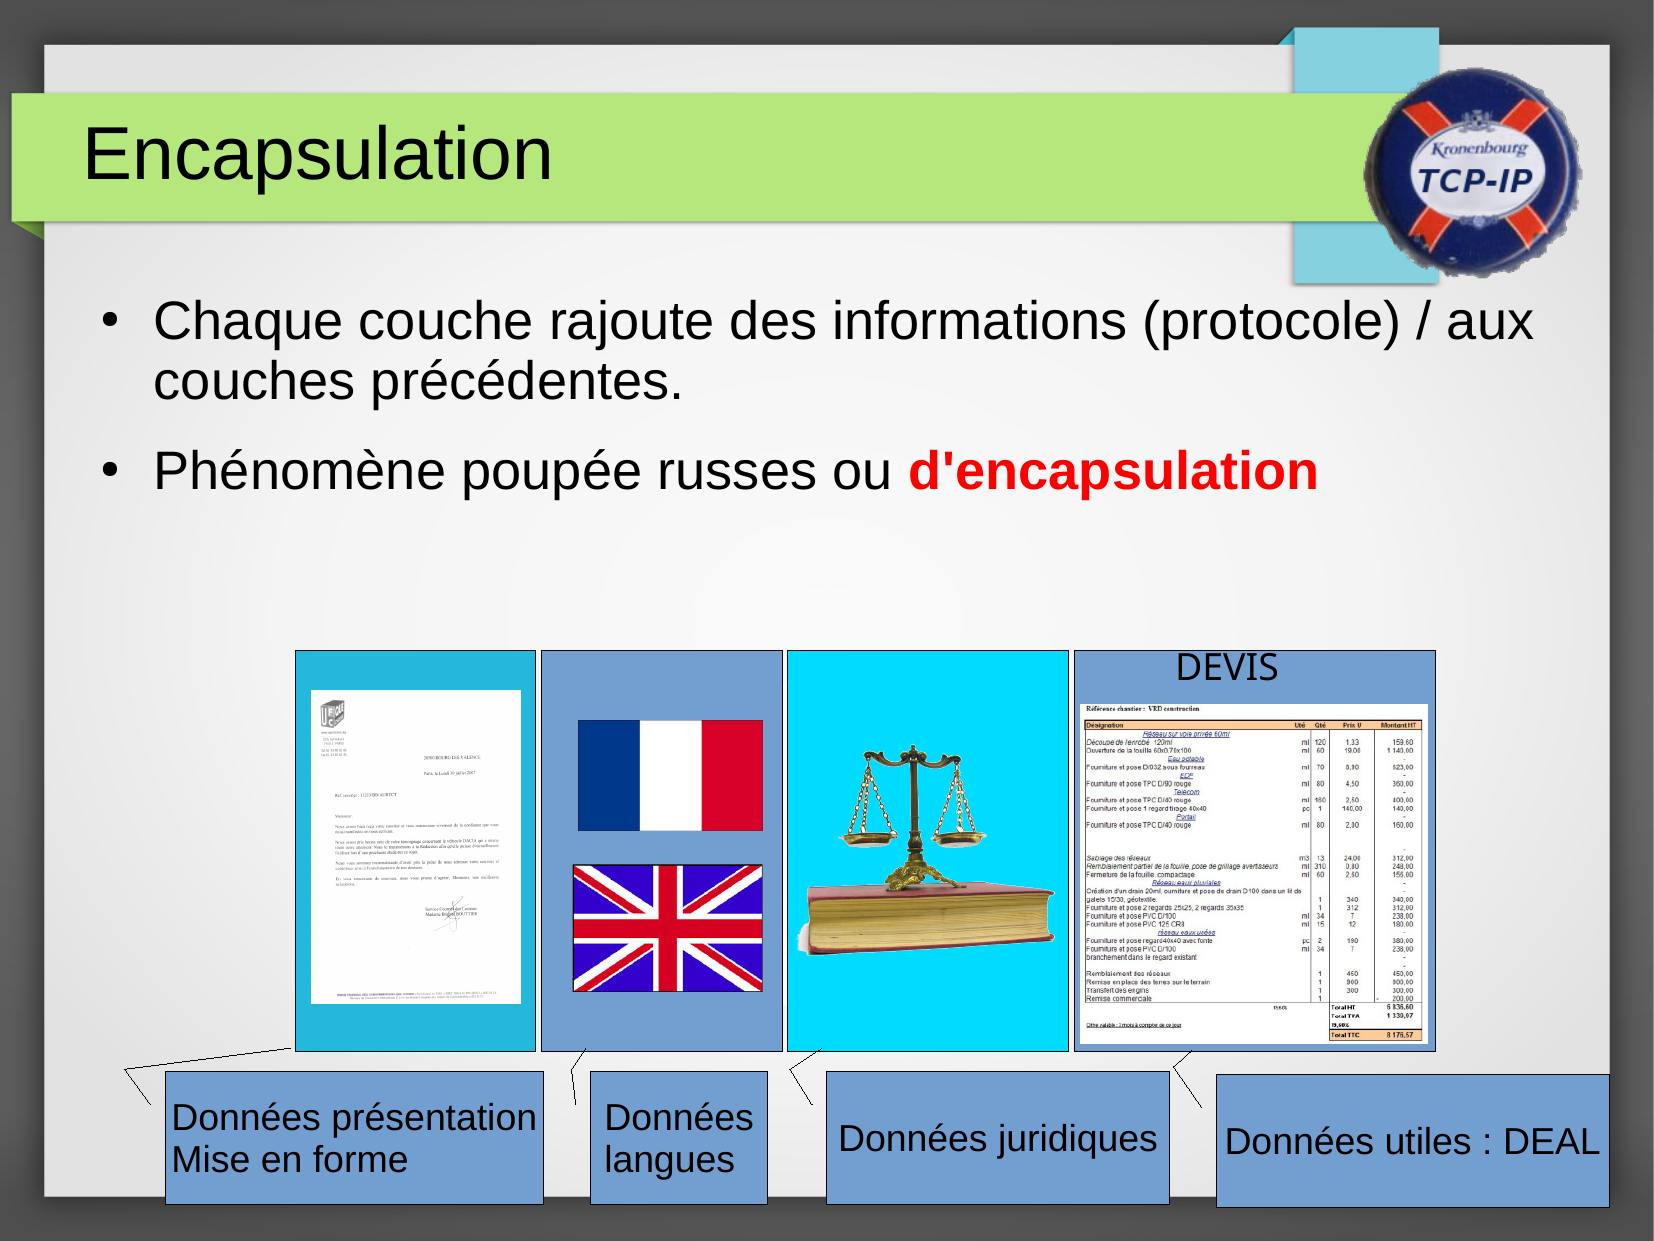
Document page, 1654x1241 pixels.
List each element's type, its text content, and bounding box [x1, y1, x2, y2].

title Encapsulation [82, 94, 1264, 213]
text_box [295, 650, 536, 1052]
text_box [541, 650, 783, 1052]
text_box Données juridiques [827, 1072, 1169, 1205]
text_box Données langues [591, 1072, 768, 1205]
list Chaque couche rajoute des informations (protocole) / aux couches précédentes. Phénomène poupée russes ou d'encapsulation [82, 290, 1607, 1010]
text_box [787, 650, 1069, 1052]
text_box [1074, 650, 1436, 1052]
picture [0, 0, 1654, 1241]
text_box Données utiles : DEAL [1217, 1075, 1609, 1208]
text_box Données présentation Mise en forme [165, 1072, 543, 1205]
text_box DEVIS [1160, 632, 1417, 748]
